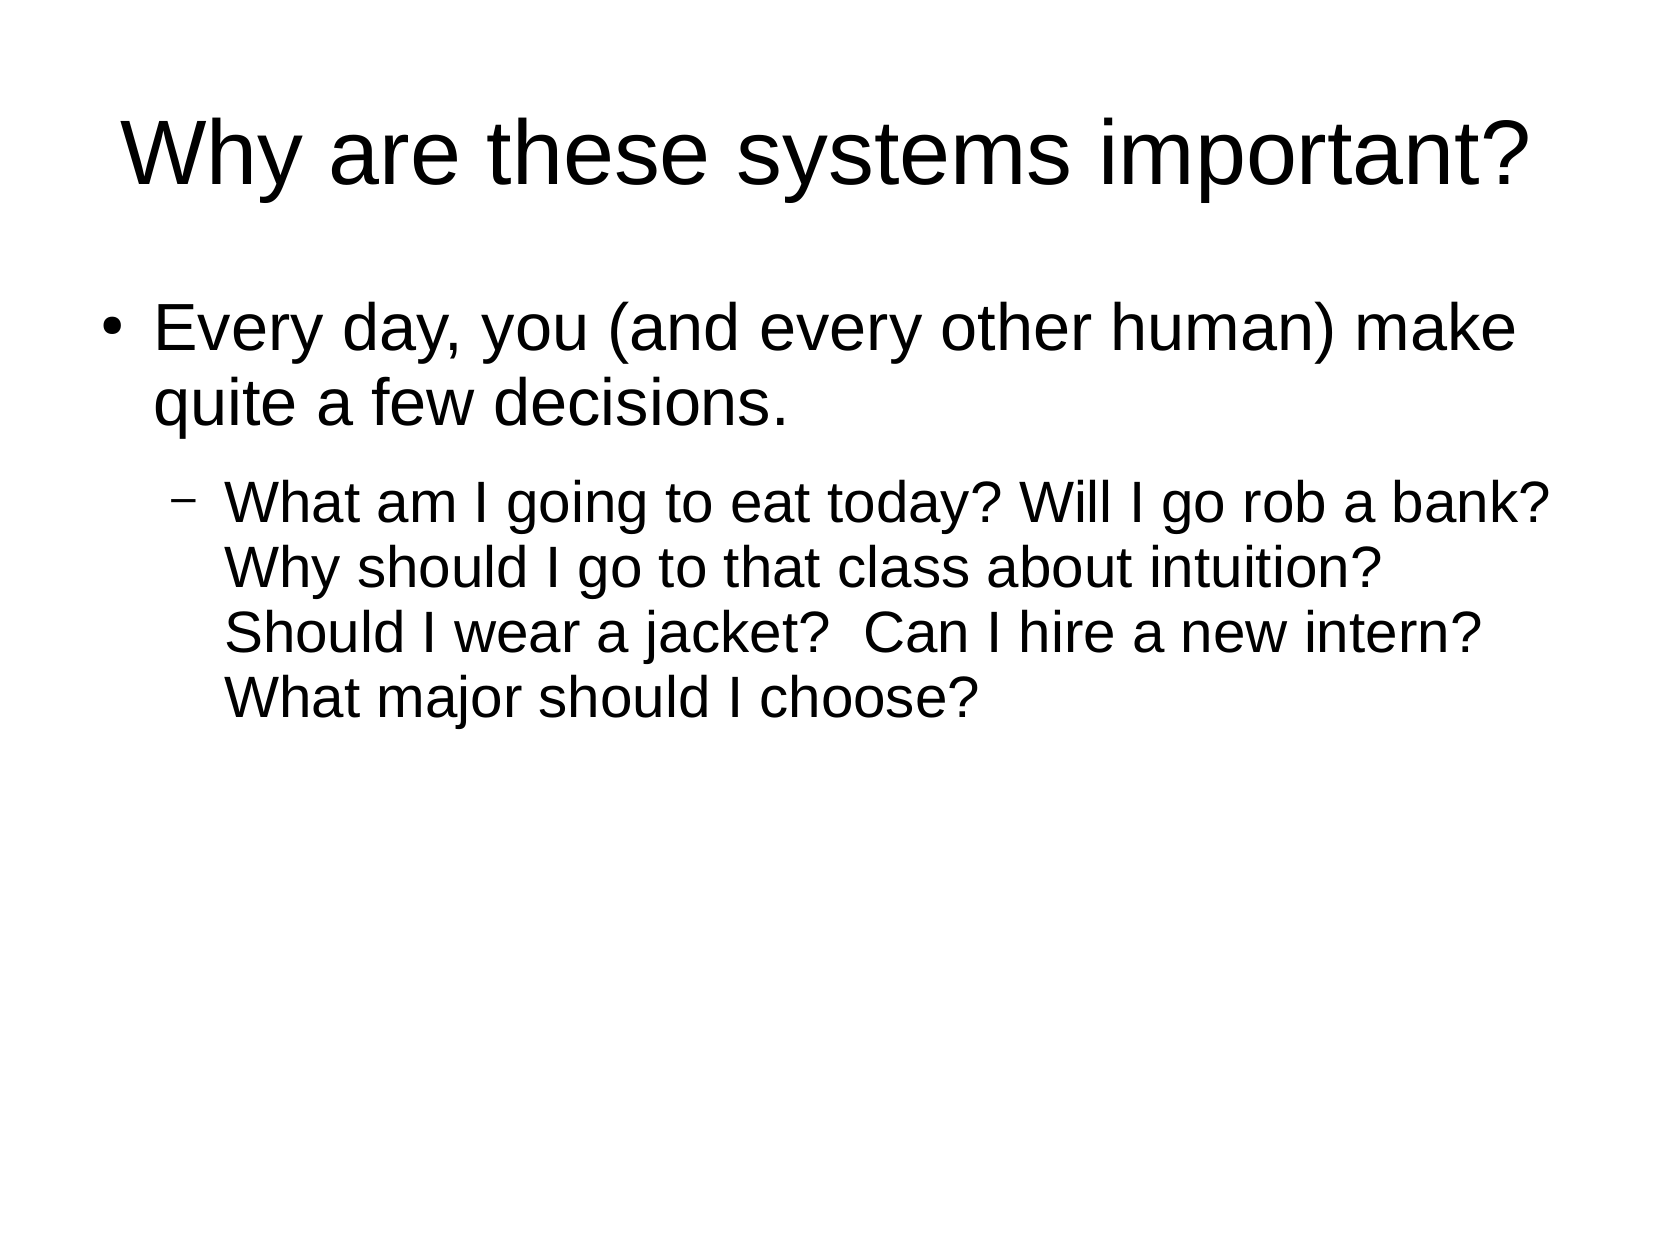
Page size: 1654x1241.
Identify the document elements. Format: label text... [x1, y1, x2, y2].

title Why are these systems important? [82, 49, 1571, 257]
list Every day, you (and every other human) make quite a few decisions. What am I going to eat today? Will I go rob a bank? Why should I go to that class about intuition? Should I wear a jacket? Can I hire a new intern? What major should I choose? [82, 290, 1571, 1201]
